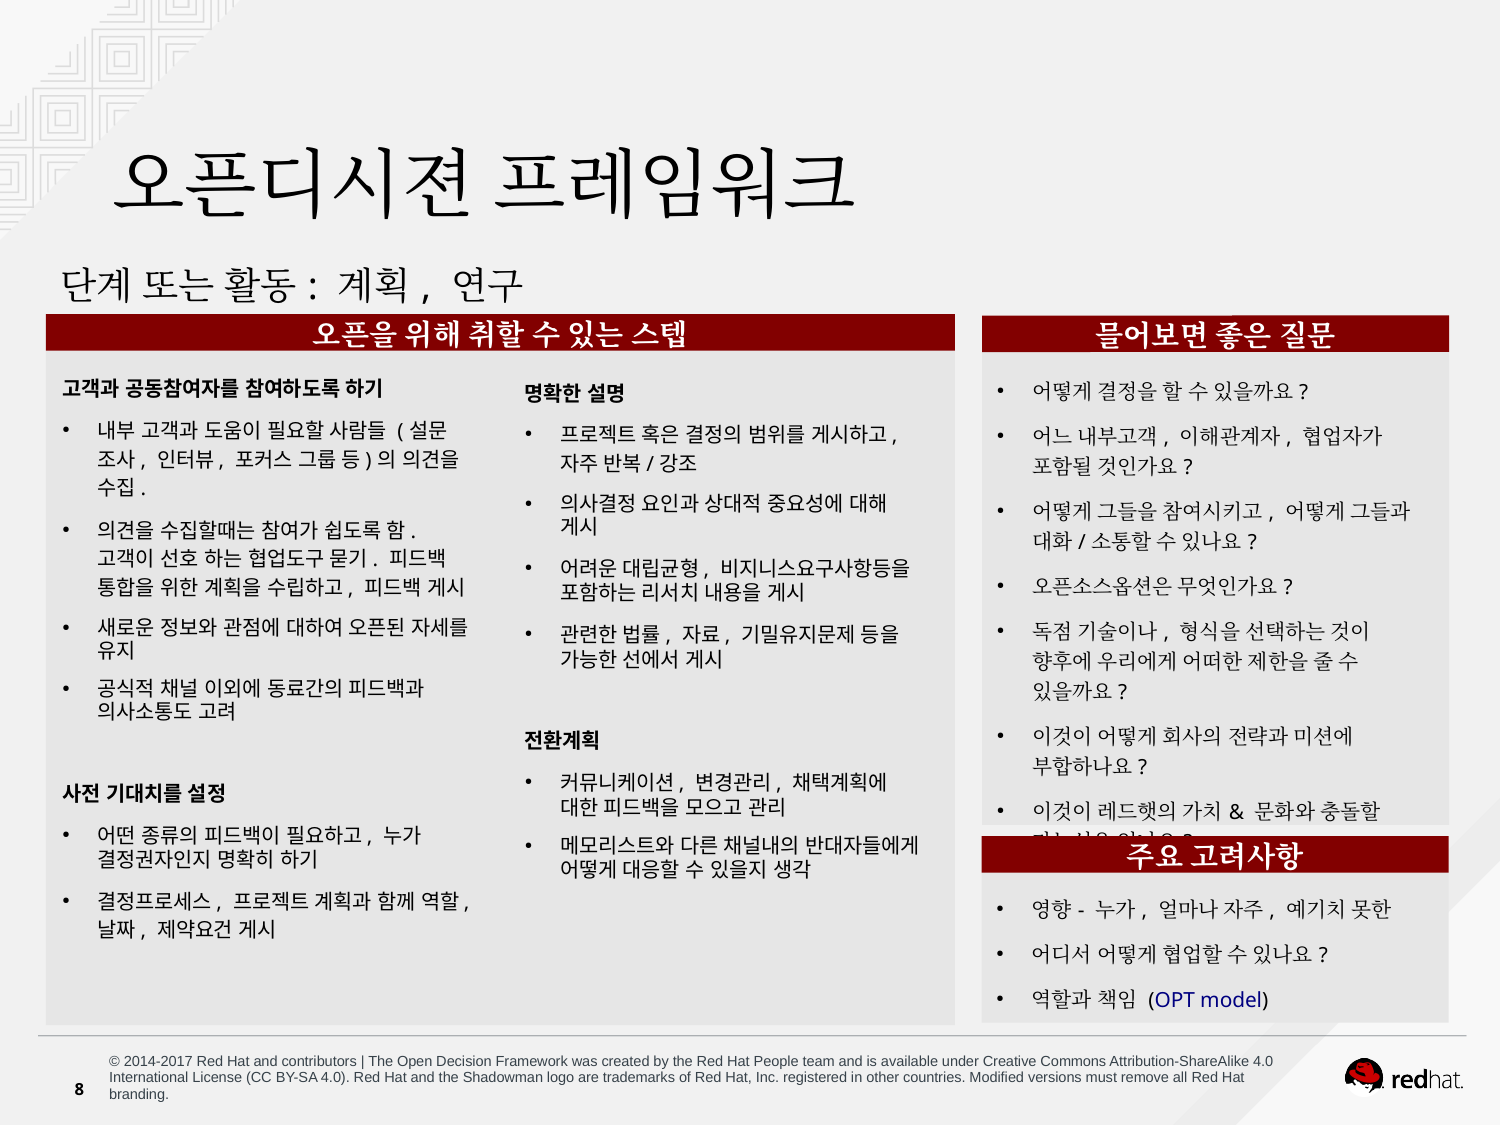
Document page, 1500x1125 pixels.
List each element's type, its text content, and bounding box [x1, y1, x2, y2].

text_box 오픈을 위해 취할 수 있는 스텝 [45, 315, 955, 351]
picture [0, 0, 1500, 1125]
text_box 어떻게 결정을 할 수 있을까요? 어느 내부고객, 이해관계자, 협업자가 포함될 것인가요? 어떻게 그들을 참여시키고, 어떻게 그들과 대화/소통할 수 있나요? 오픈소스옵션은 무엇인가요? 독점 기술이나, 형식을 선택하는 것이 향후에 우리에게 어떠한 제한을 줄 수 있을까요? 이것이 어떻게 회사의 전략과 미션에 부합하나요? 이것이 레드햇의 가치& 문화와 충돌할 가능성은 없나요? [982, 352, 1450, 825]
text_box [45, 351, 955, 1026]
text_box 주요 고려사항 [981, 836, 1449, 873]
text_box 단계 또는 활동: 계획, 연구 [45, 249, 976, 315]
text_box 영향- 누가, 얼마나 자주, 예기치 못한 어디서 어떻게 협업할 수 있나요? 역할과 책임 (OPT model) [981, 873, 1449, 1023]
text_box 명확한 설명 프로젝트 혹은 결정의 범위를 게시하고, 자주 반복/강조 의사결정 요인과 상대적 중요성에 대해 게시 어려운 대립균형, 비지니스요구사항등을 포함하는 리서치 내용을 게시 관련한 법률, 자료, 기밀유지문제 등을 가능한 선에서 게시 전환계획 커뮤니케이션, 변경관리, 채택계획에 대한 피드백을 모으고 관리 메모리스트와 다른 채널내의 반대자들에게 어떻게 대응할 수 있을지 생각 [510, 375, 946, 973]
text_box 믈어보면 좋은 질문 [982, 315, 1450, 353]
title 오픈디시젼 프레임워크 [112, 0, 1388, 233]
text_box 고객과 공동참여자를 참여하도록 하기 내부 고객과 도움이 필요할 사람들 (설문 조사, 인터뷰, 포커스 그룹 등)의 의견을 수집. 의견을 수집할때는 참여가 쉽도록 함. 고객이 선호 하는 협업도구 묻기. 피드백 통합을 위한 계획을 수립하고, 피드백 게시 새로운 정보와 관점에 대하여 오픈된 자세를 유지 공식적 채널 이외에 동료간의 피드백과 의사소통도 고려 사전 기대치를 설정 어떤 종류의 피드백이 필요하고, 누가 결정권자인지 명확히 하기 결정프로세스, 프로젝트 계획과 함께 역할, 날짜, 제약요건 게시 [47, 370, 498, 1010]
